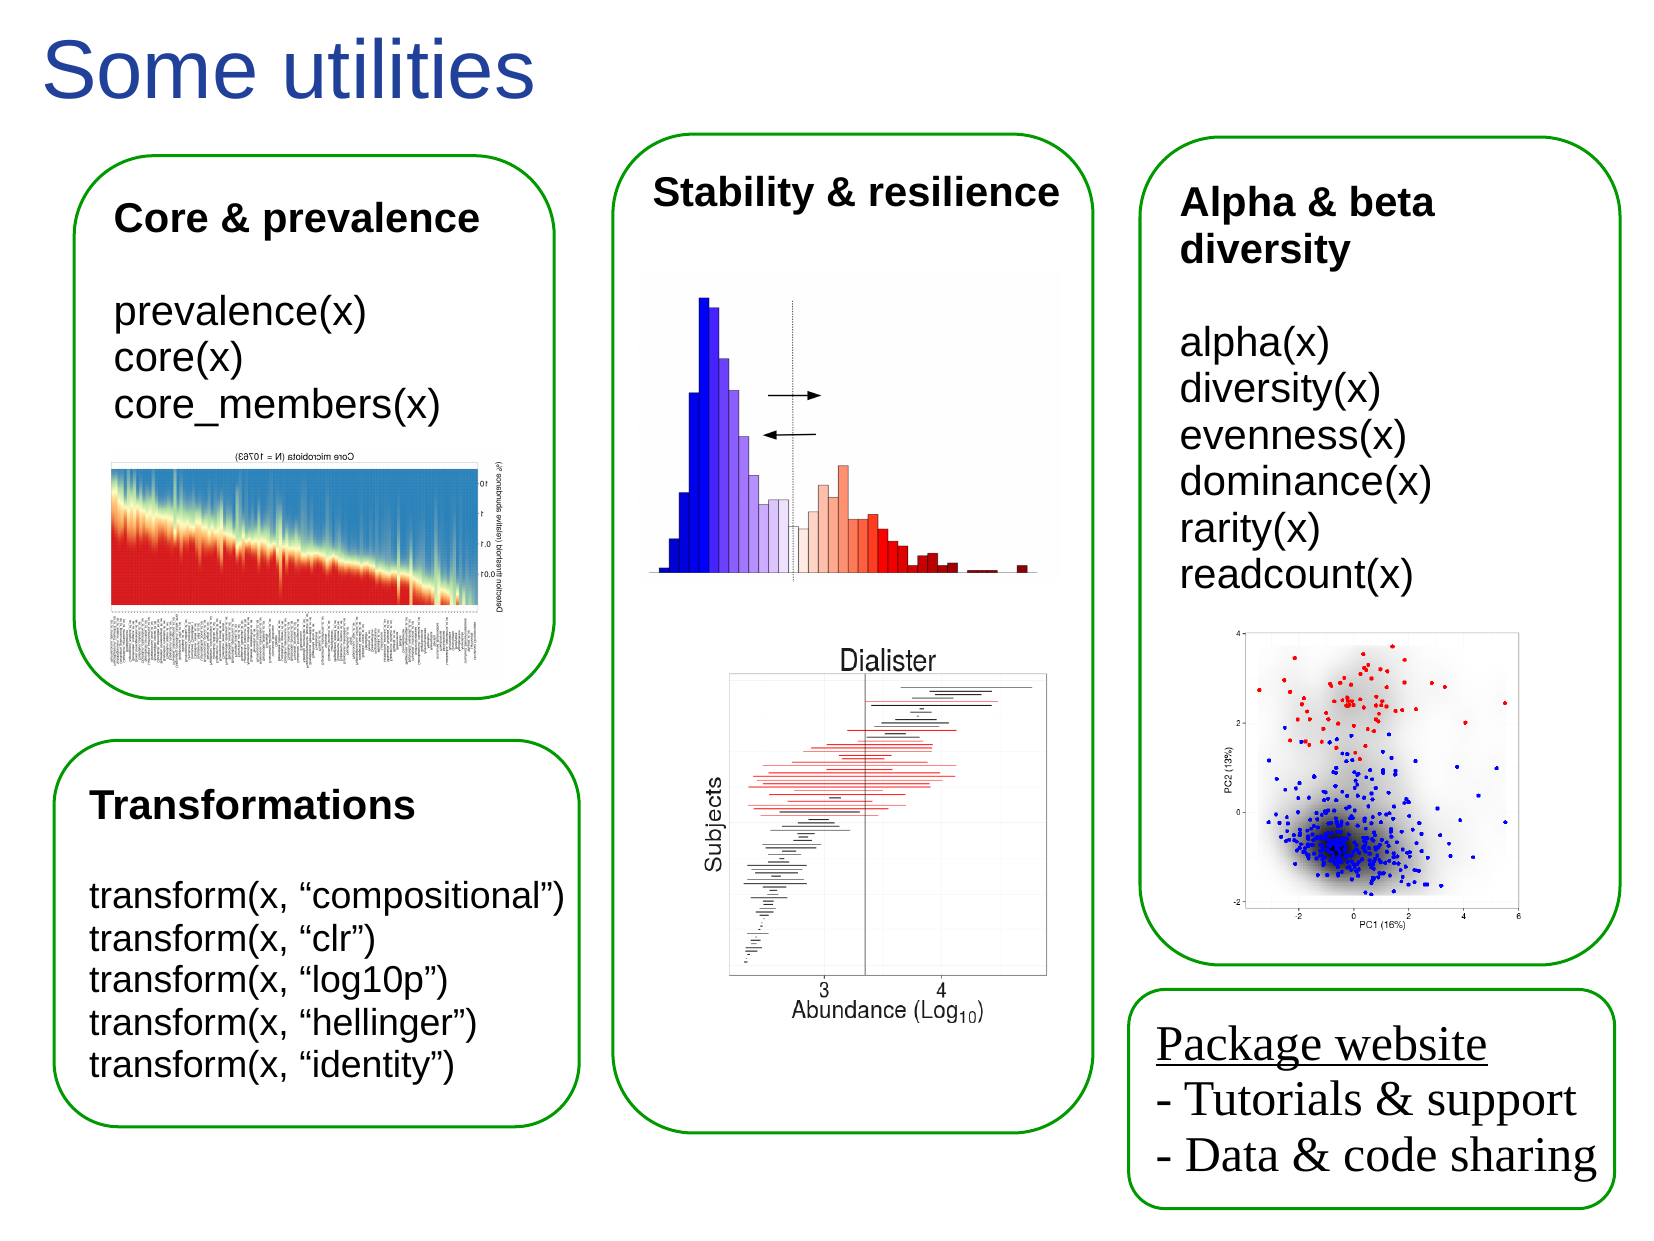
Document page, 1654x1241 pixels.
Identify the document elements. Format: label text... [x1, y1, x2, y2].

text_box Stability & resilience [612, 134, 1093, 1133]
picture [109, 451, 505, 678]
title Some utilities [41, 19, 814, 121]
text_box Alpha & beta diversity alpha(x) diversity(x) evenness(x) dominance(x) rarity(x) readcount(x) [1140, 137, 1621, 965]
text_box Core & prevalence prevalence(x) core(x) core_members(x) [74, 155, 555, 699]
text_box Package website - Tutorials & support - Data & code sharing [1128, 989, 1615, 1209]
picture [1217, 623, 1528, 935]
picture [636, 270, 1060, 582]
text_box Transformations transform(x, “compositional”) transform(x, “clr”) transform(x, “log10p”) transform(x, “hellinger”) transform(x, “identity”) [54, 740, 580, 1127]
